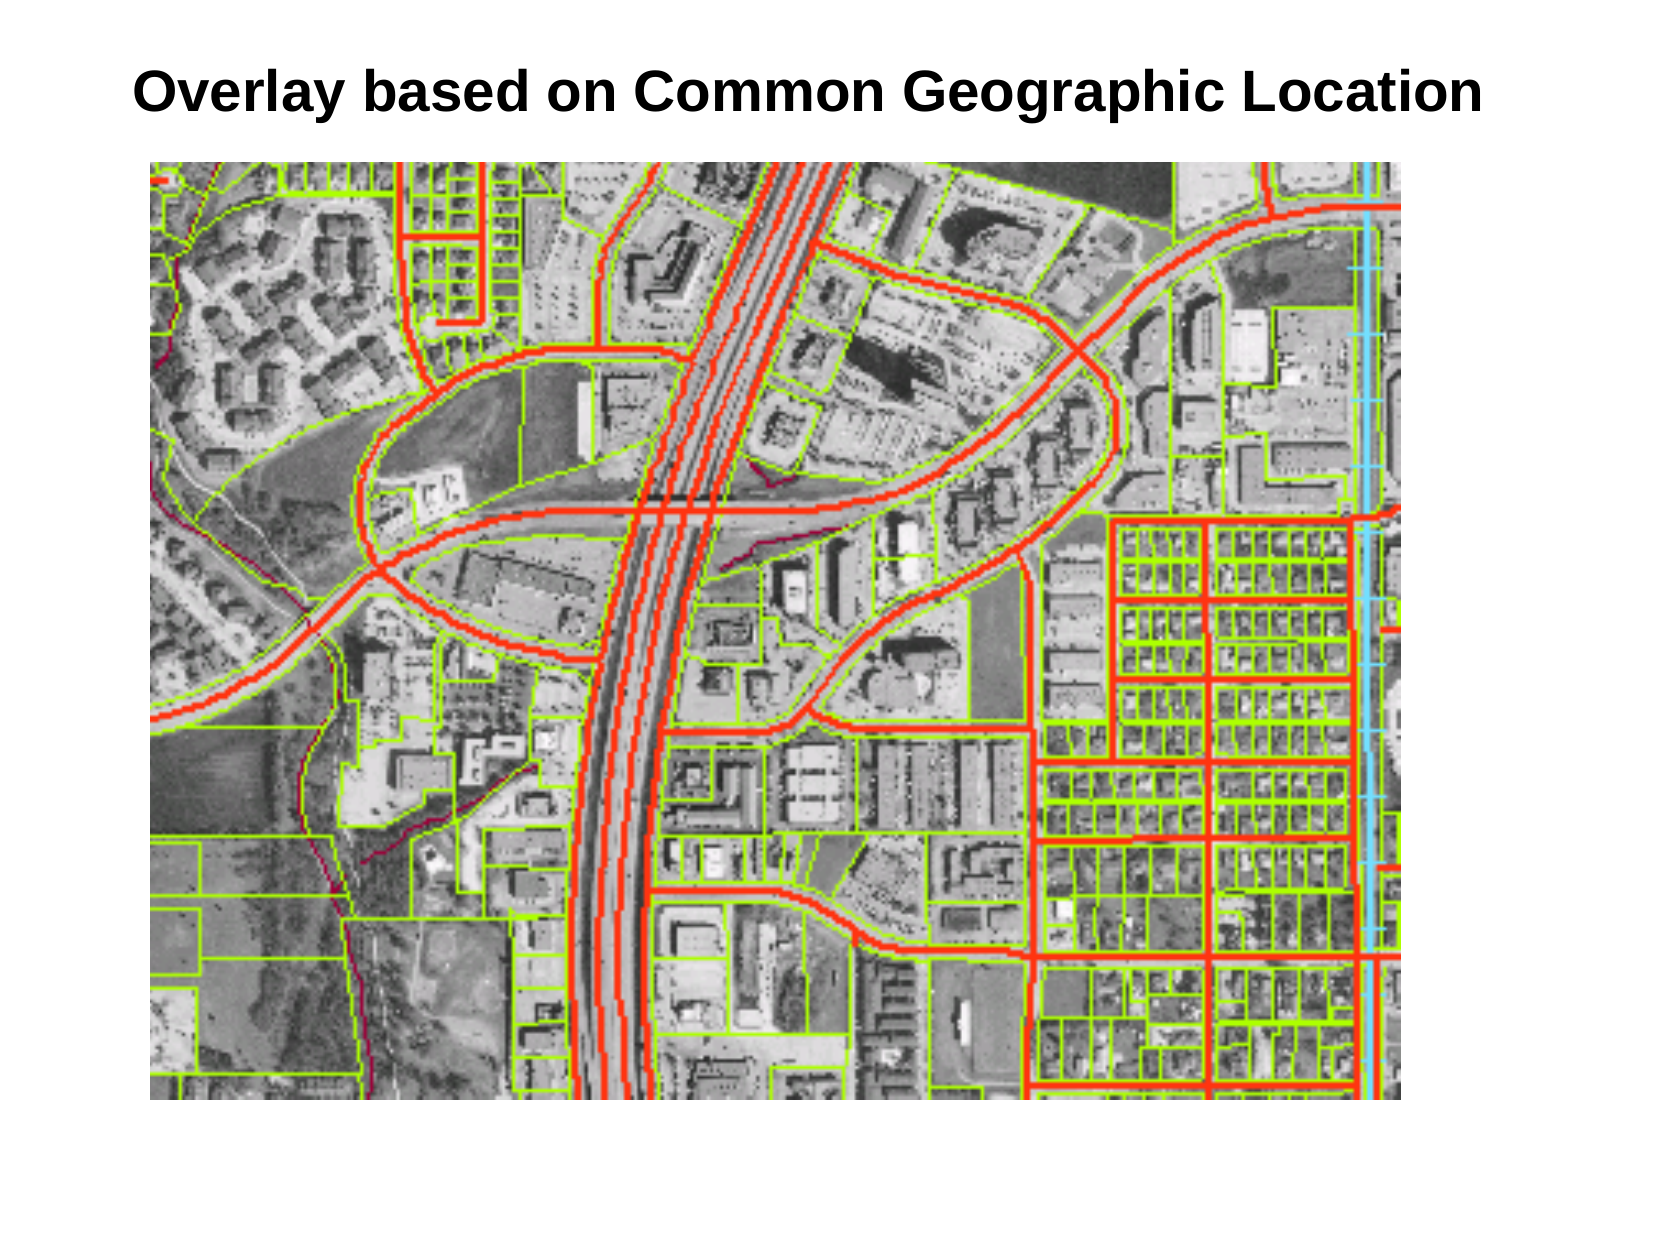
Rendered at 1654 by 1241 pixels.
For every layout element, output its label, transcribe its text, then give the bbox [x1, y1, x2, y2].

text_box Overlay based on Common Geographic Location [81, 45, 1501, 132]
picture [150, 162, 1401, 1100]
